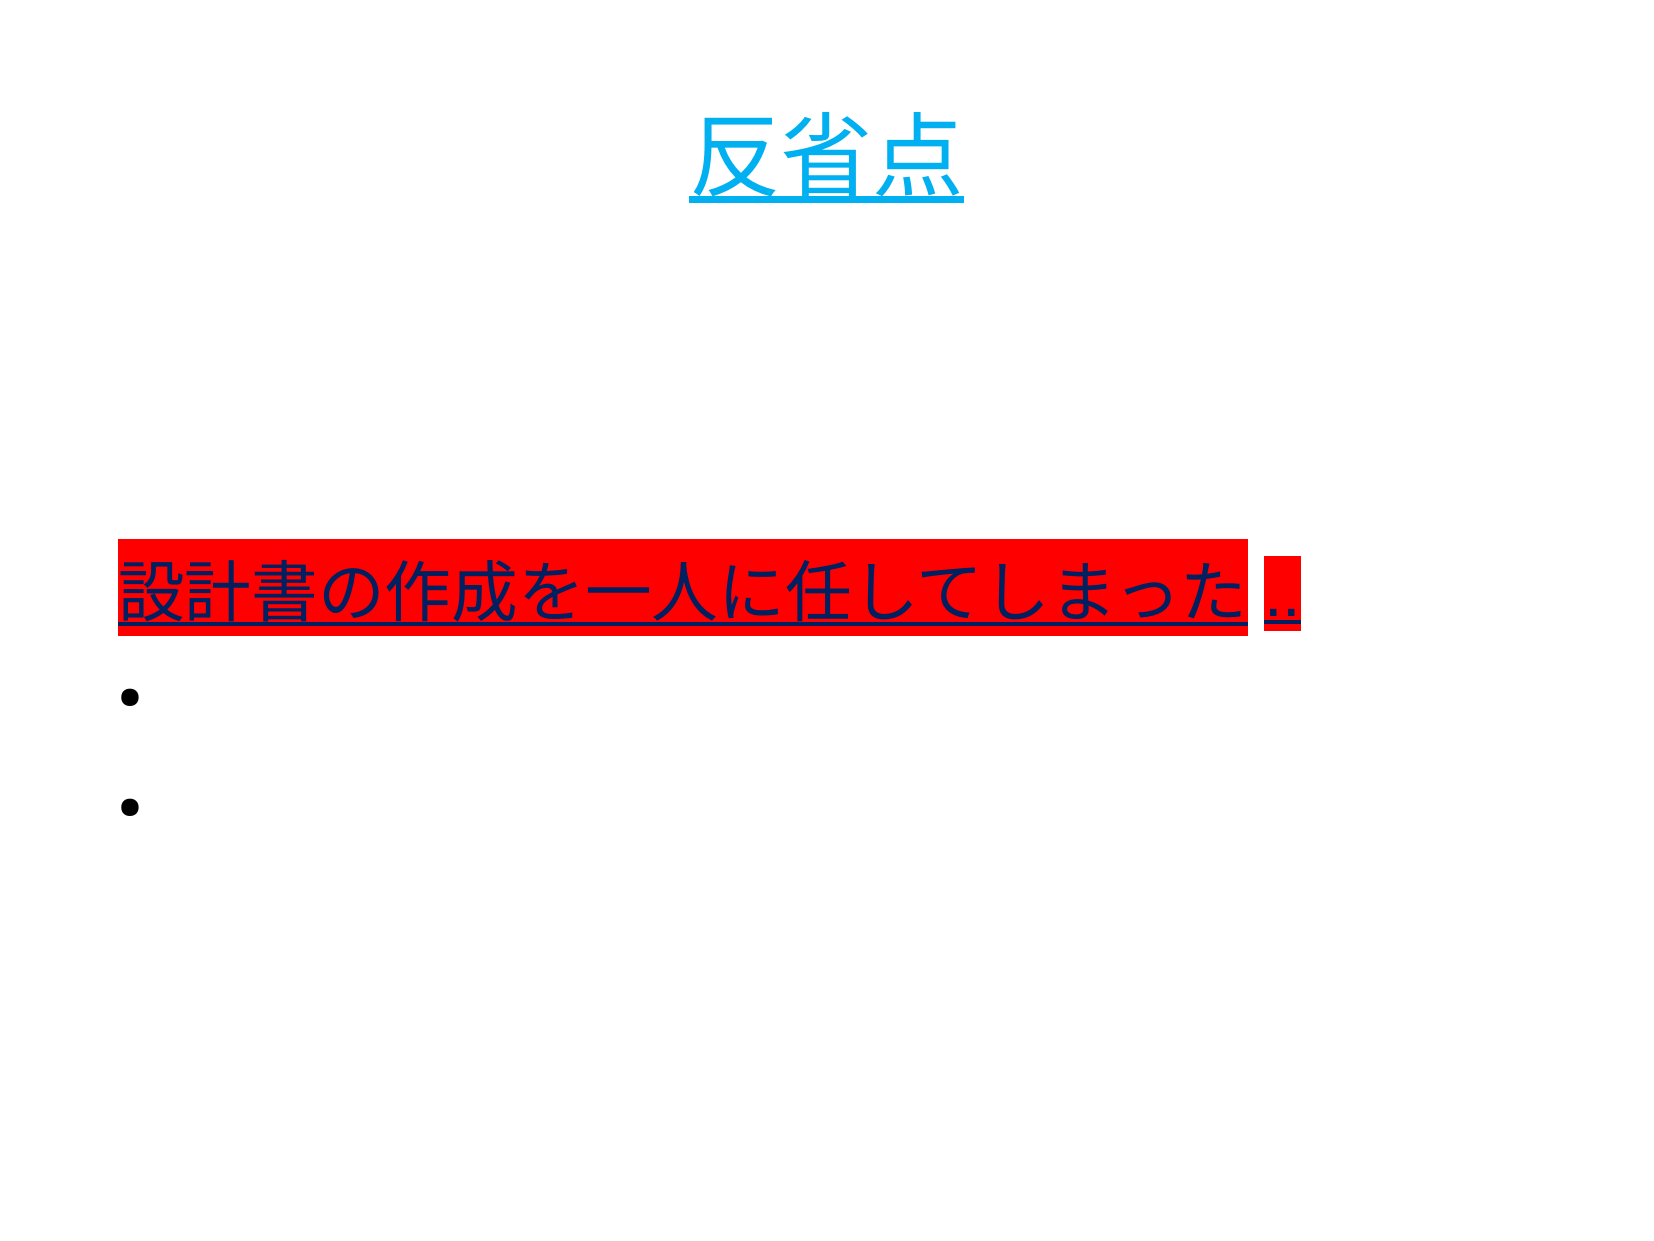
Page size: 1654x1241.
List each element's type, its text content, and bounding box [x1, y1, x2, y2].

title 反省点 [82, 49, 1571, 257]
list 設計書の作成を一人に任してしまった.. [82, 290, 1571, 1109]
